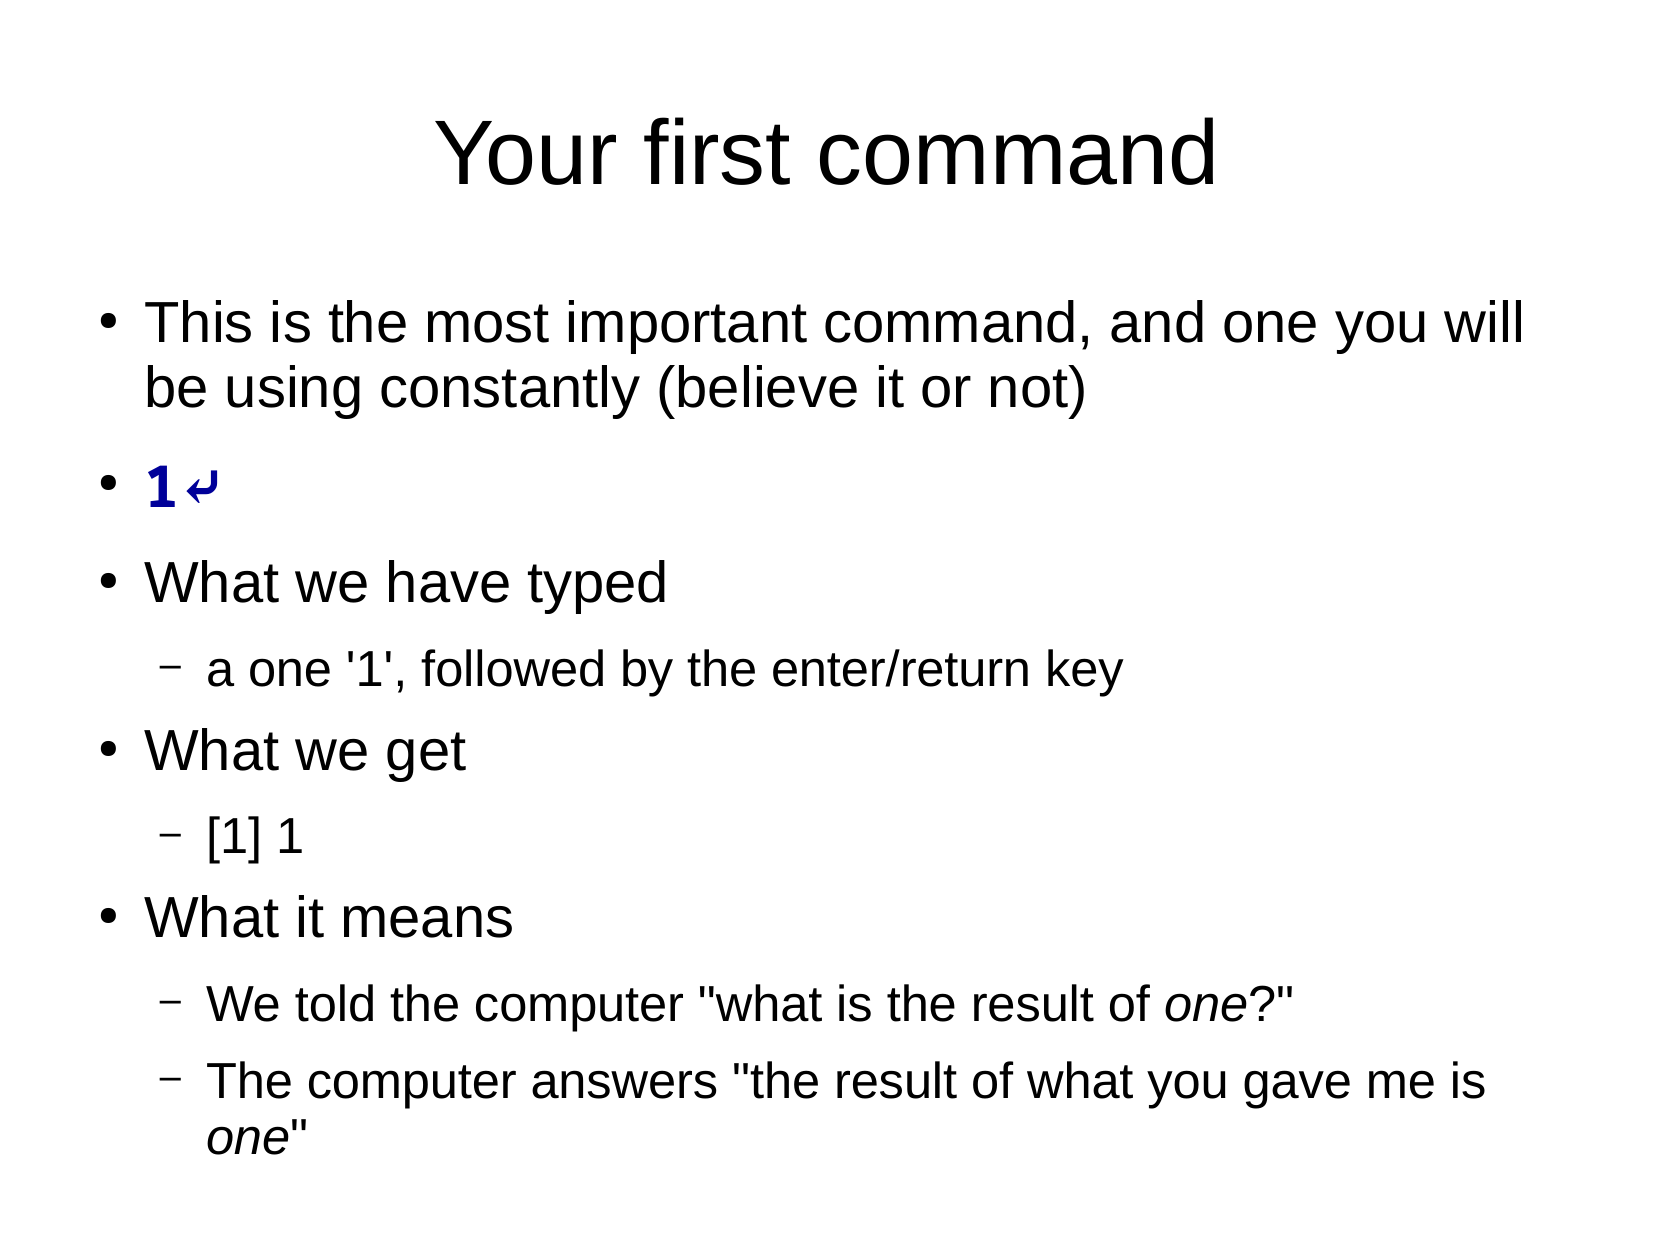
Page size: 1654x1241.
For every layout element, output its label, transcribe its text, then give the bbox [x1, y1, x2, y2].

title Your first command [82, 49, 1571, 257]
list This is the most important command, and one you will be using constantly (believe it or not) 1⤶ What we have typed a one '1', followed by the enter/return key What we get [1] 1 What it means We told the computer "what is the result of one?" The computer answers "the result of what you gave me is one" [82, 290, 1571, 1170]
